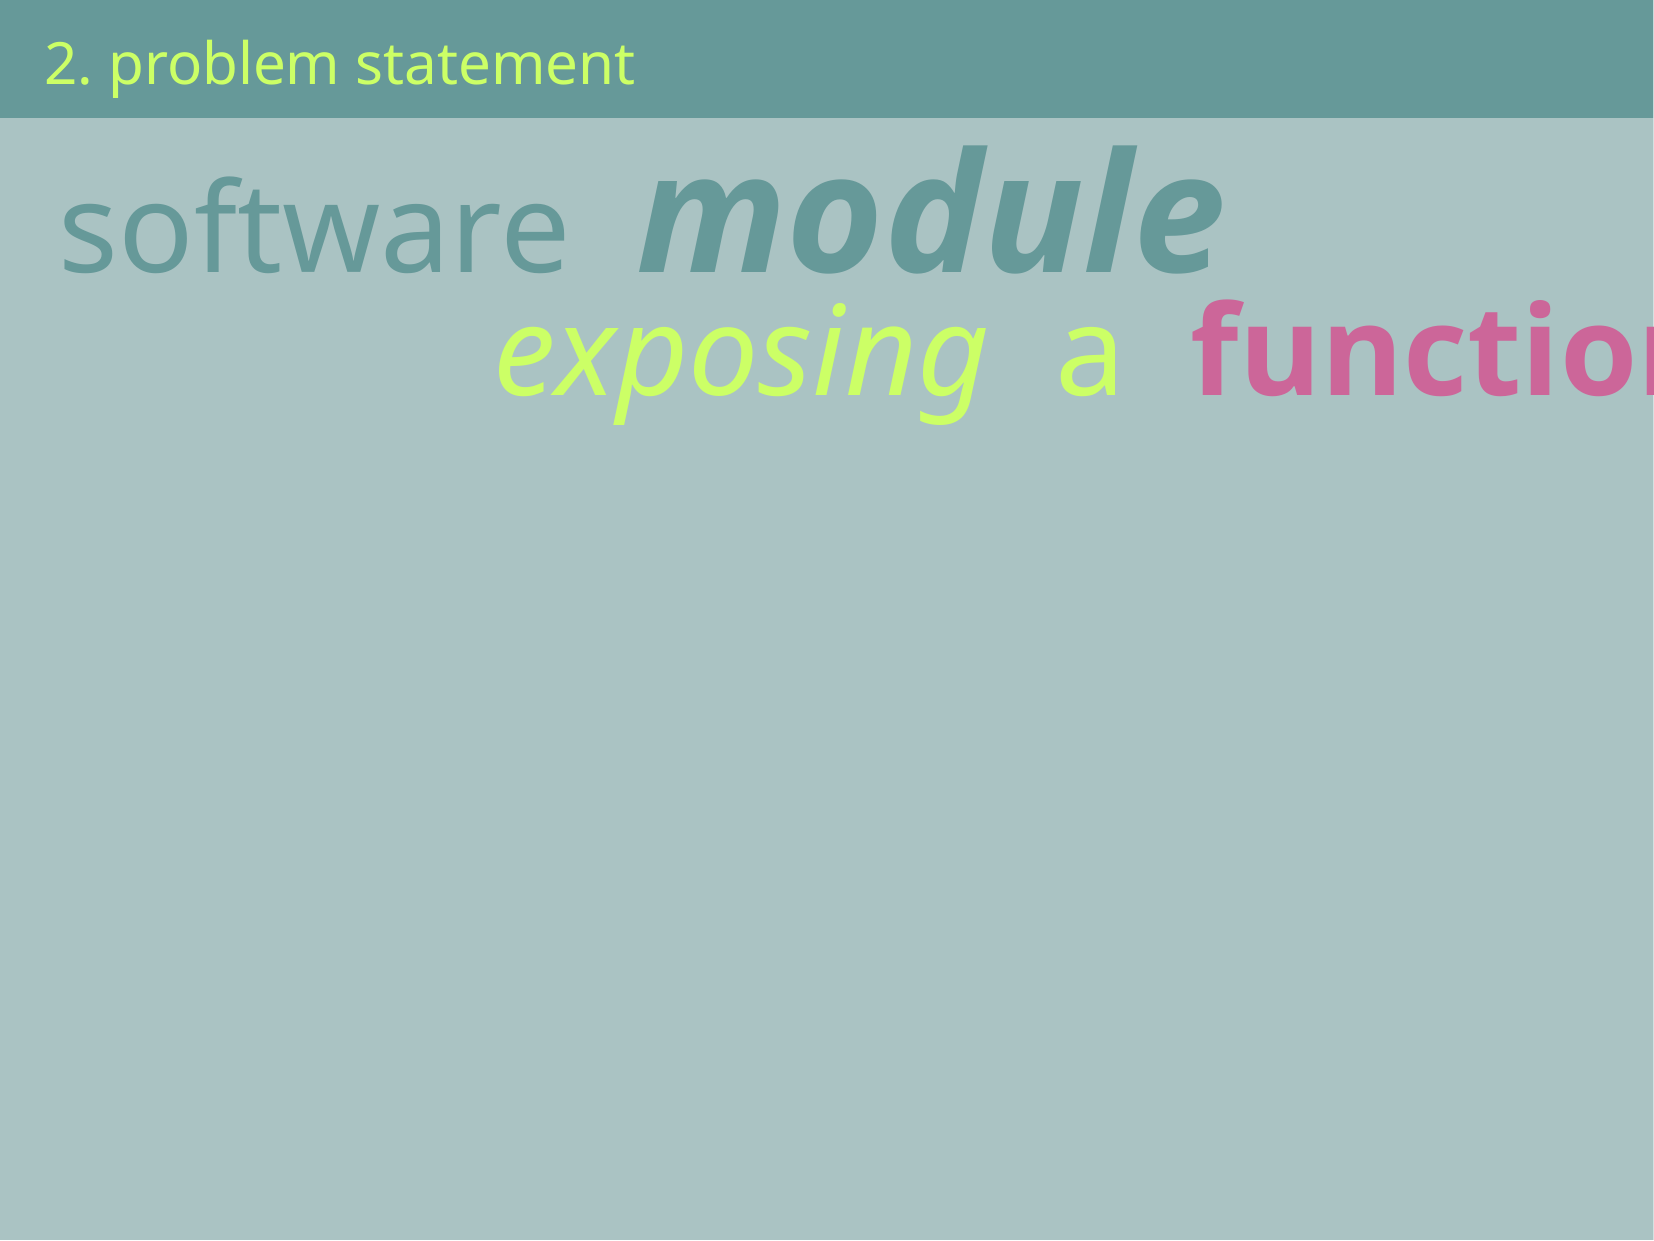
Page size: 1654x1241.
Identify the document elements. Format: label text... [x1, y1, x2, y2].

text_box 2. problem statement [29, 14, 590, 119]
text_box exposing a function [478, 254, 1569, 460]
text_box software module [43, 87, 1288, 356]
text_box [0, 118, 1654, 1241]
text_box [1585, 341, 1613, 381]
